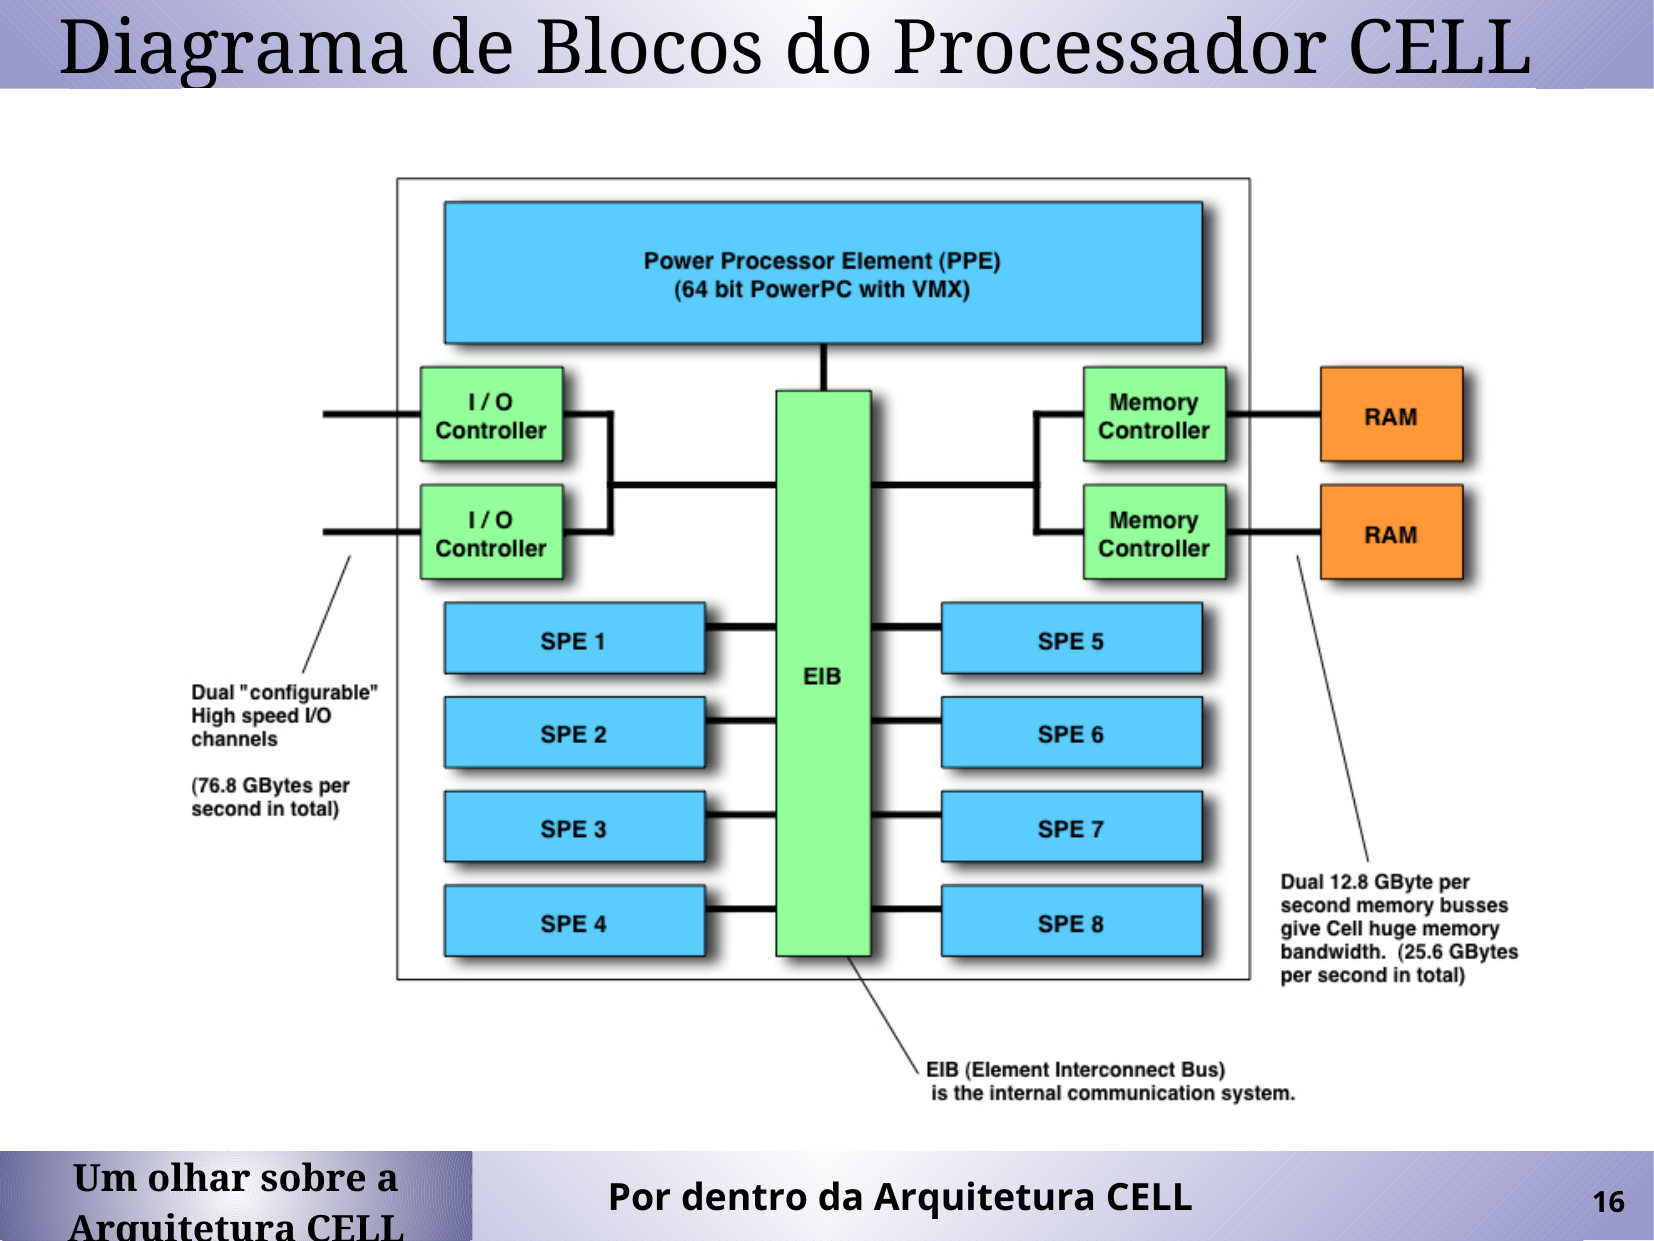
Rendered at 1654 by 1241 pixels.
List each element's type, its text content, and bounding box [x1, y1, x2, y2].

picture [181, 88, 1536, 1108]
title Diagrama de Blocos do Processador CELL [59, 0, 1625, 89]
text_box Por dentro da Arquitetura CELL [501, 1151, 1300, 1241]
